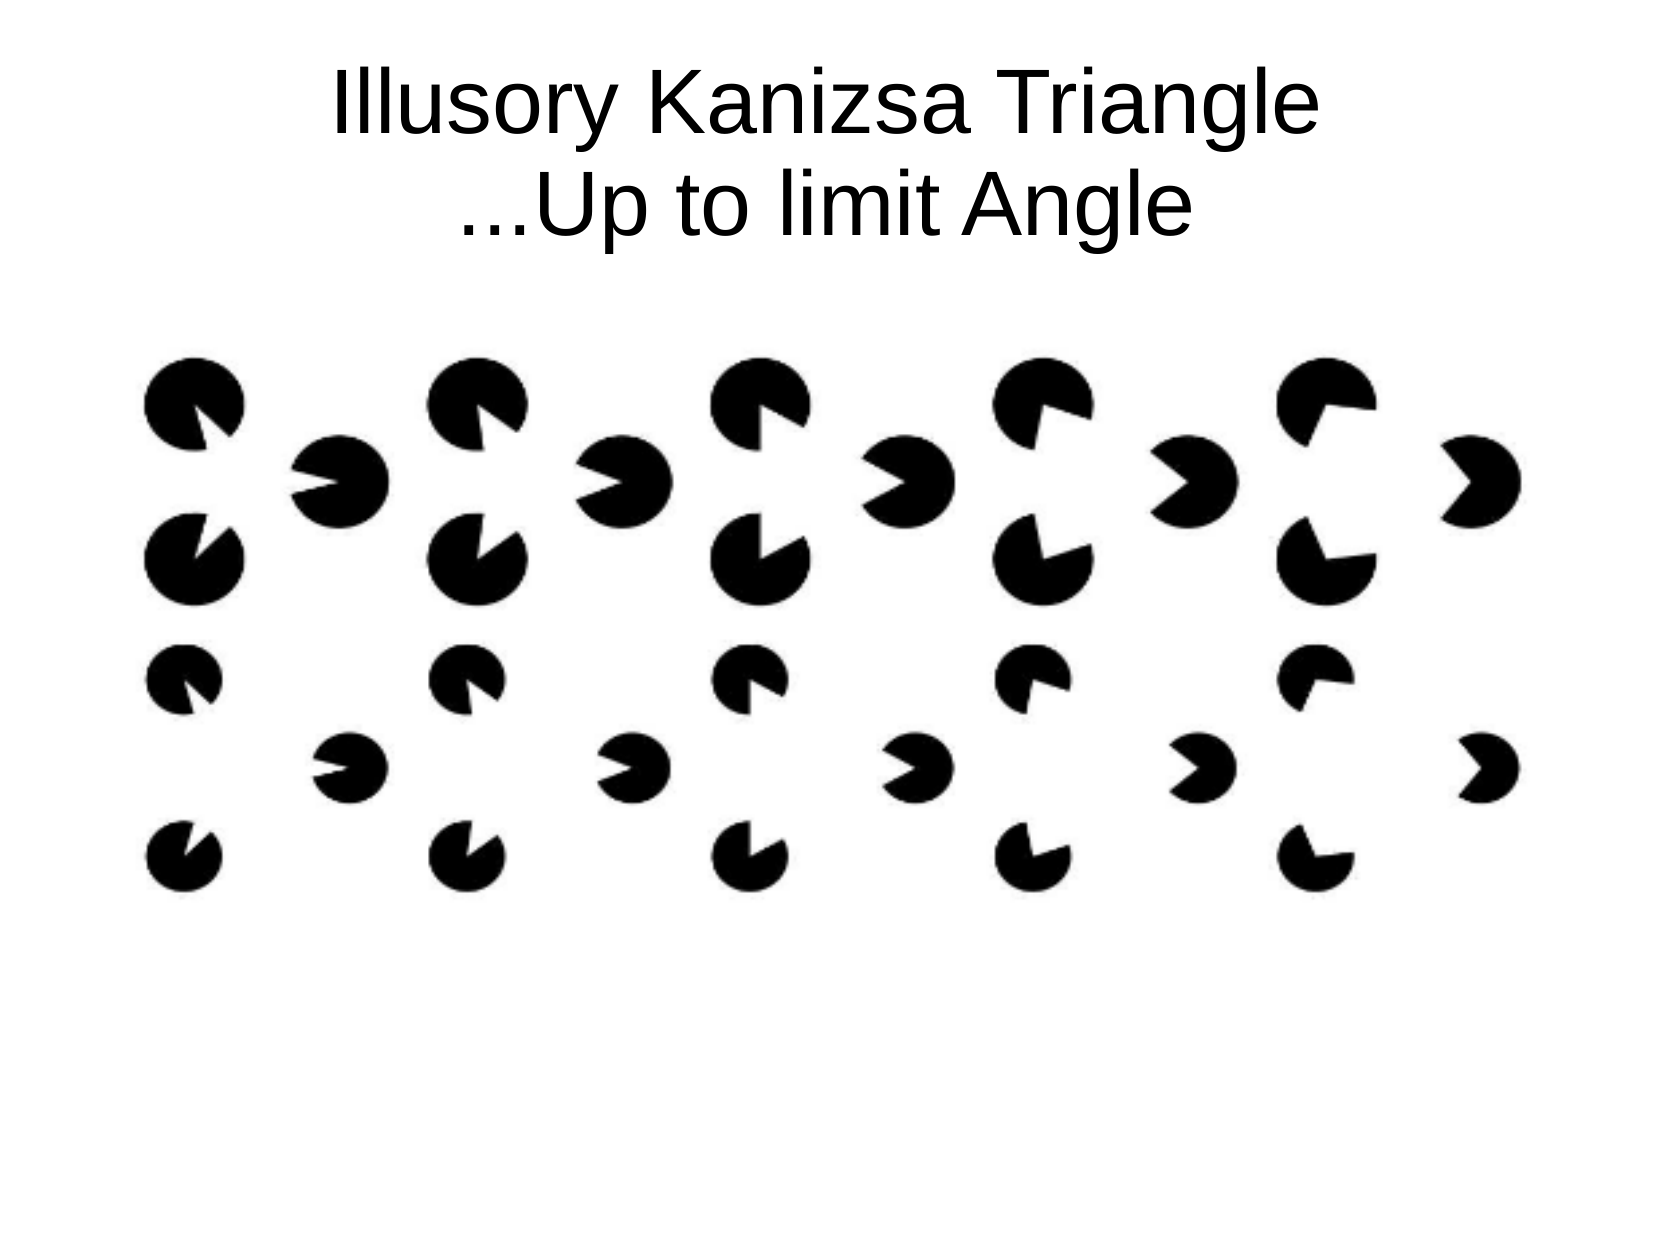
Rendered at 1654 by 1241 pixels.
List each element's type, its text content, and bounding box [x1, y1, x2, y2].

title Illusory Kanizsa Triangle ...Up to limit Angle [82, 49, 1571, 257]
picture [105, 344, 1546, 916]
